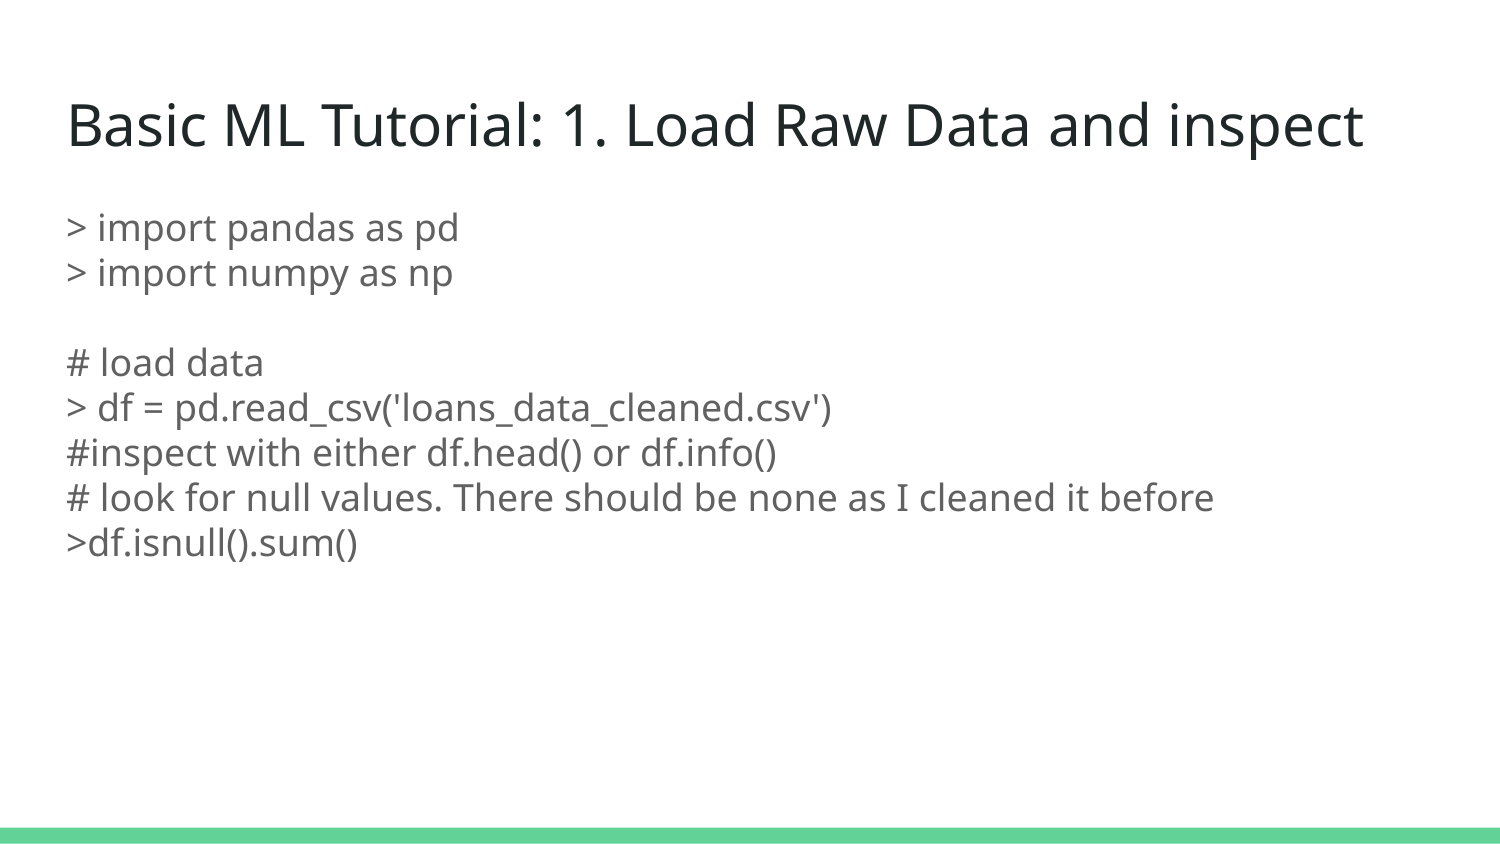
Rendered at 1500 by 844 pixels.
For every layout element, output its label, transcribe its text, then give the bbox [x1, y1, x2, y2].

list > import pandas as pd > import numpy as np # load data > df = pd.read_csv('loans_data_cleaned.csv') #inspect with either df.head() or df.info() # look for null values. There should be none as I cleaned it before >df.isnull().sum() [51, 189, 1449, 750]
title Basic ML Tutorial: 1. Load Raw Data and inspect [51, 72, 1449, 167]
